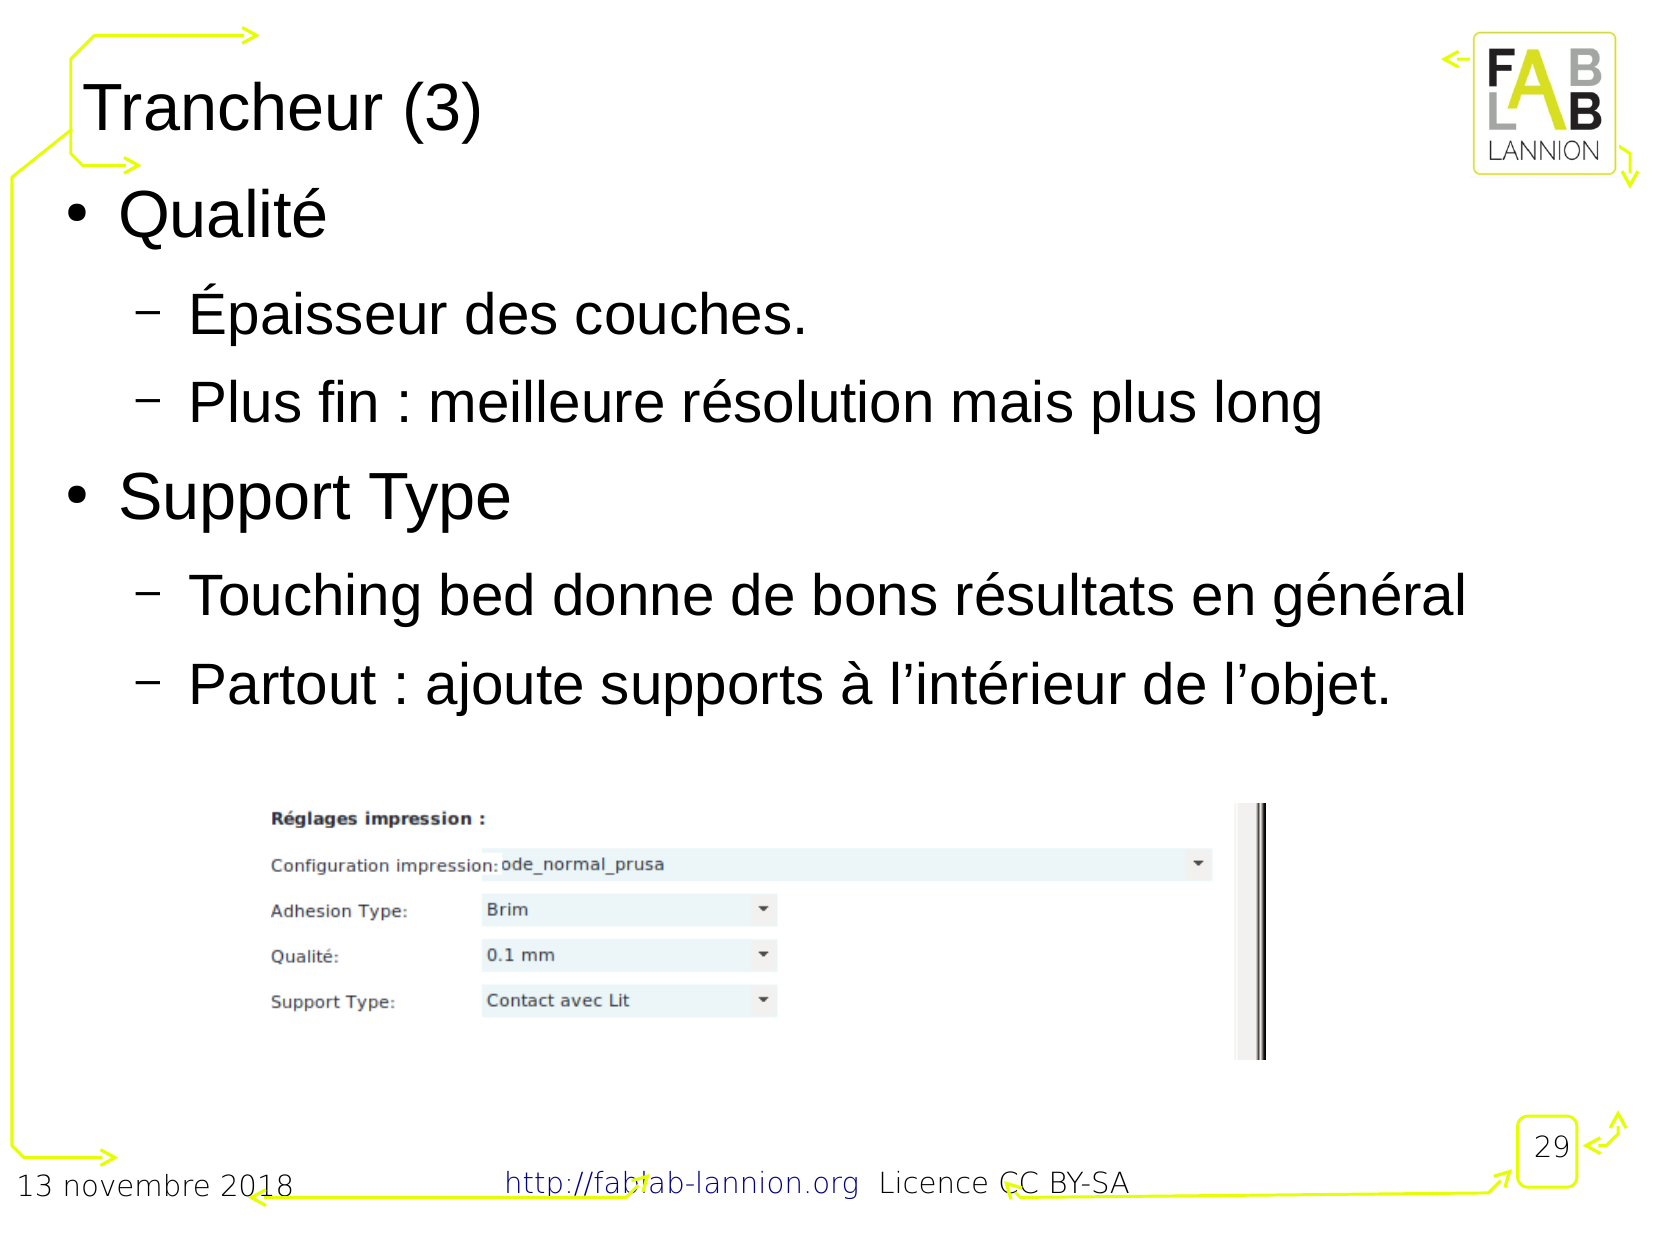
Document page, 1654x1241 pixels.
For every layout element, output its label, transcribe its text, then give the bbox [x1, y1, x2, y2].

picture [271, 803, 1266, 1060]
list Qualité Épaisseur des couches. Plus fin : meilleure résolution mais plus long Support Type Touching bed donne de bons résultats en général Partout : ajoute supports à l’intérieur de l’objet. [47, 177, 1595, 897]
picture [1470, 29, 1619, 178]
title Trancheur (3) [82, 49, 1441, 166]
